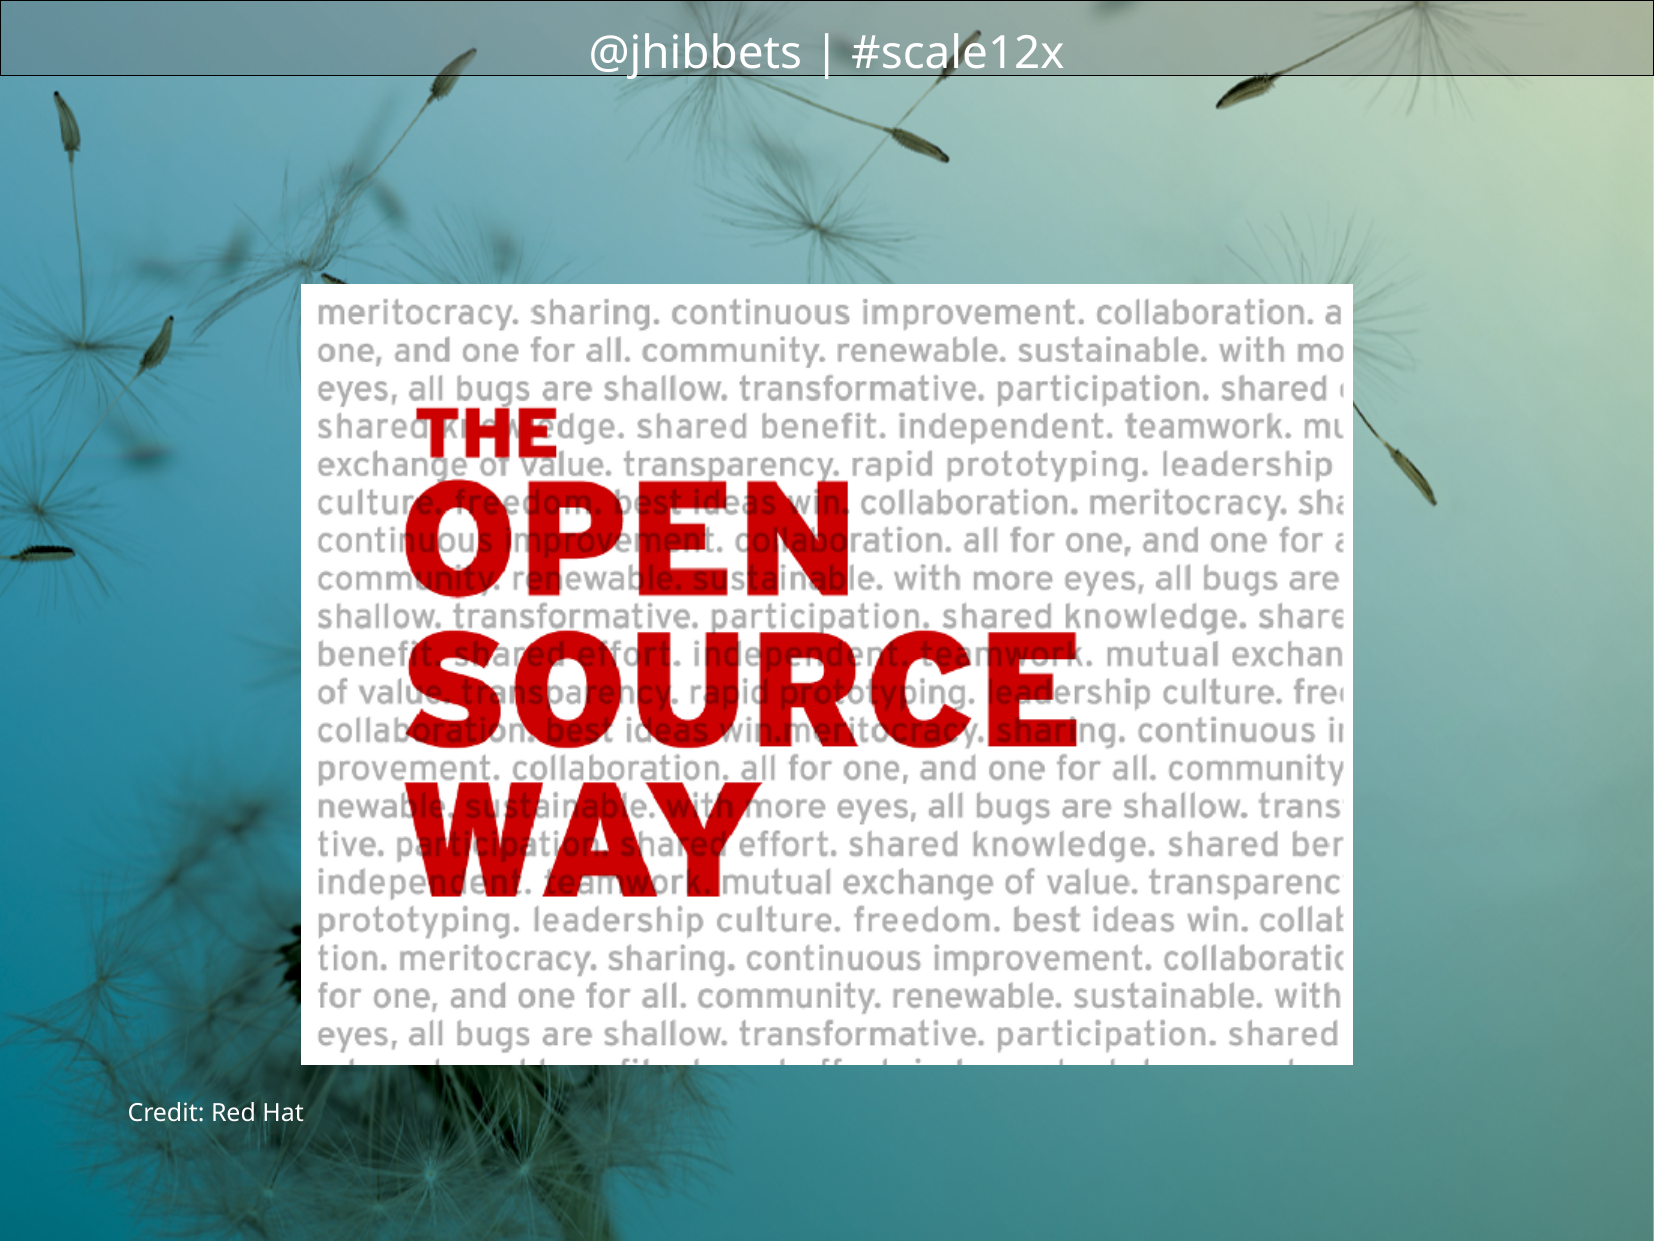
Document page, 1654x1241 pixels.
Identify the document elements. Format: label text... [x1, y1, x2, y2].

picture [0, 76, 1654, 1241]
text_box Credit: Red Hat [112, 1087, 326, 1131]
